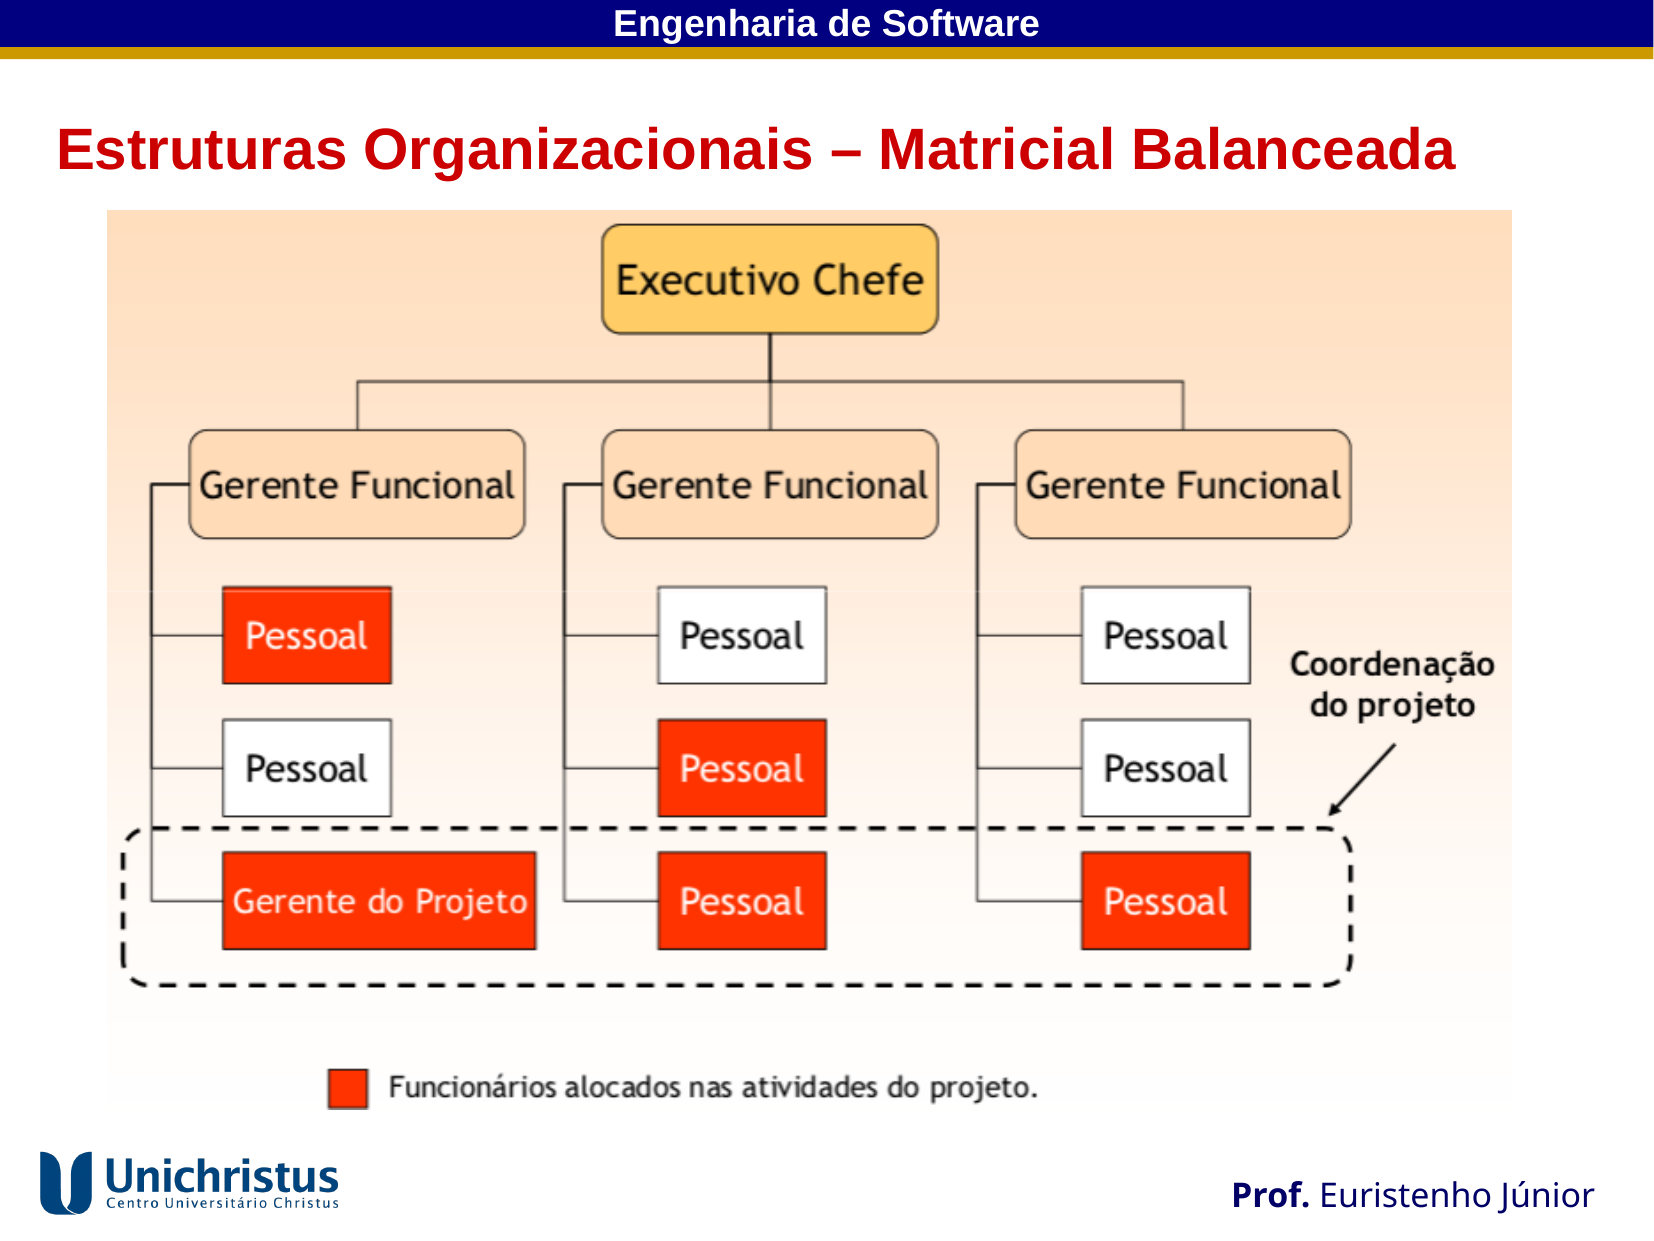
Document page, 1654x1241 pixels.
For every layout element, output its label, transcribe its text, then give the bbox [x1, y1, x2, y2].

text_box [0, 47, 1654, 60]
text_box Prof. Euristenho Júnior [1216, 1163, 1654, 1224]
text_box Estruturas Organizacionais – Matricial Balanceada [41, 109, 1636, 254]
picture [35, 1148, 343, 1217]
picture [107, 210, 1512, 1110]
text_box Engenharia de Software [0, 0, 1654, 47]
